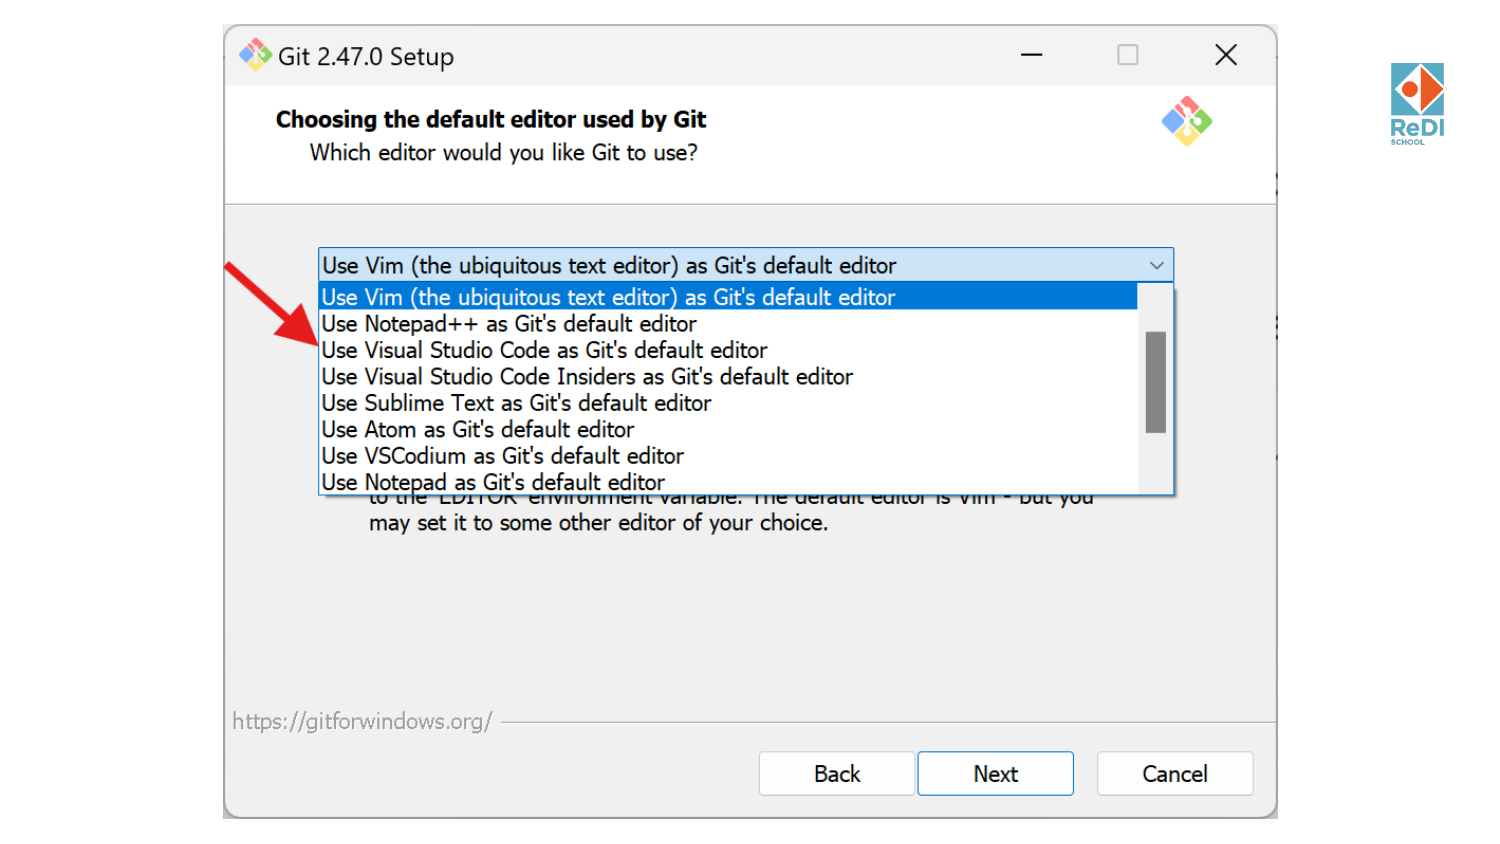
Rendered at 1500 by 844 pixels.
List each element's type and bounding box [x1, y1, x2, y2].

picture [1391, 63, 1447, 145]
picture [222, 24, 1278, 819]
